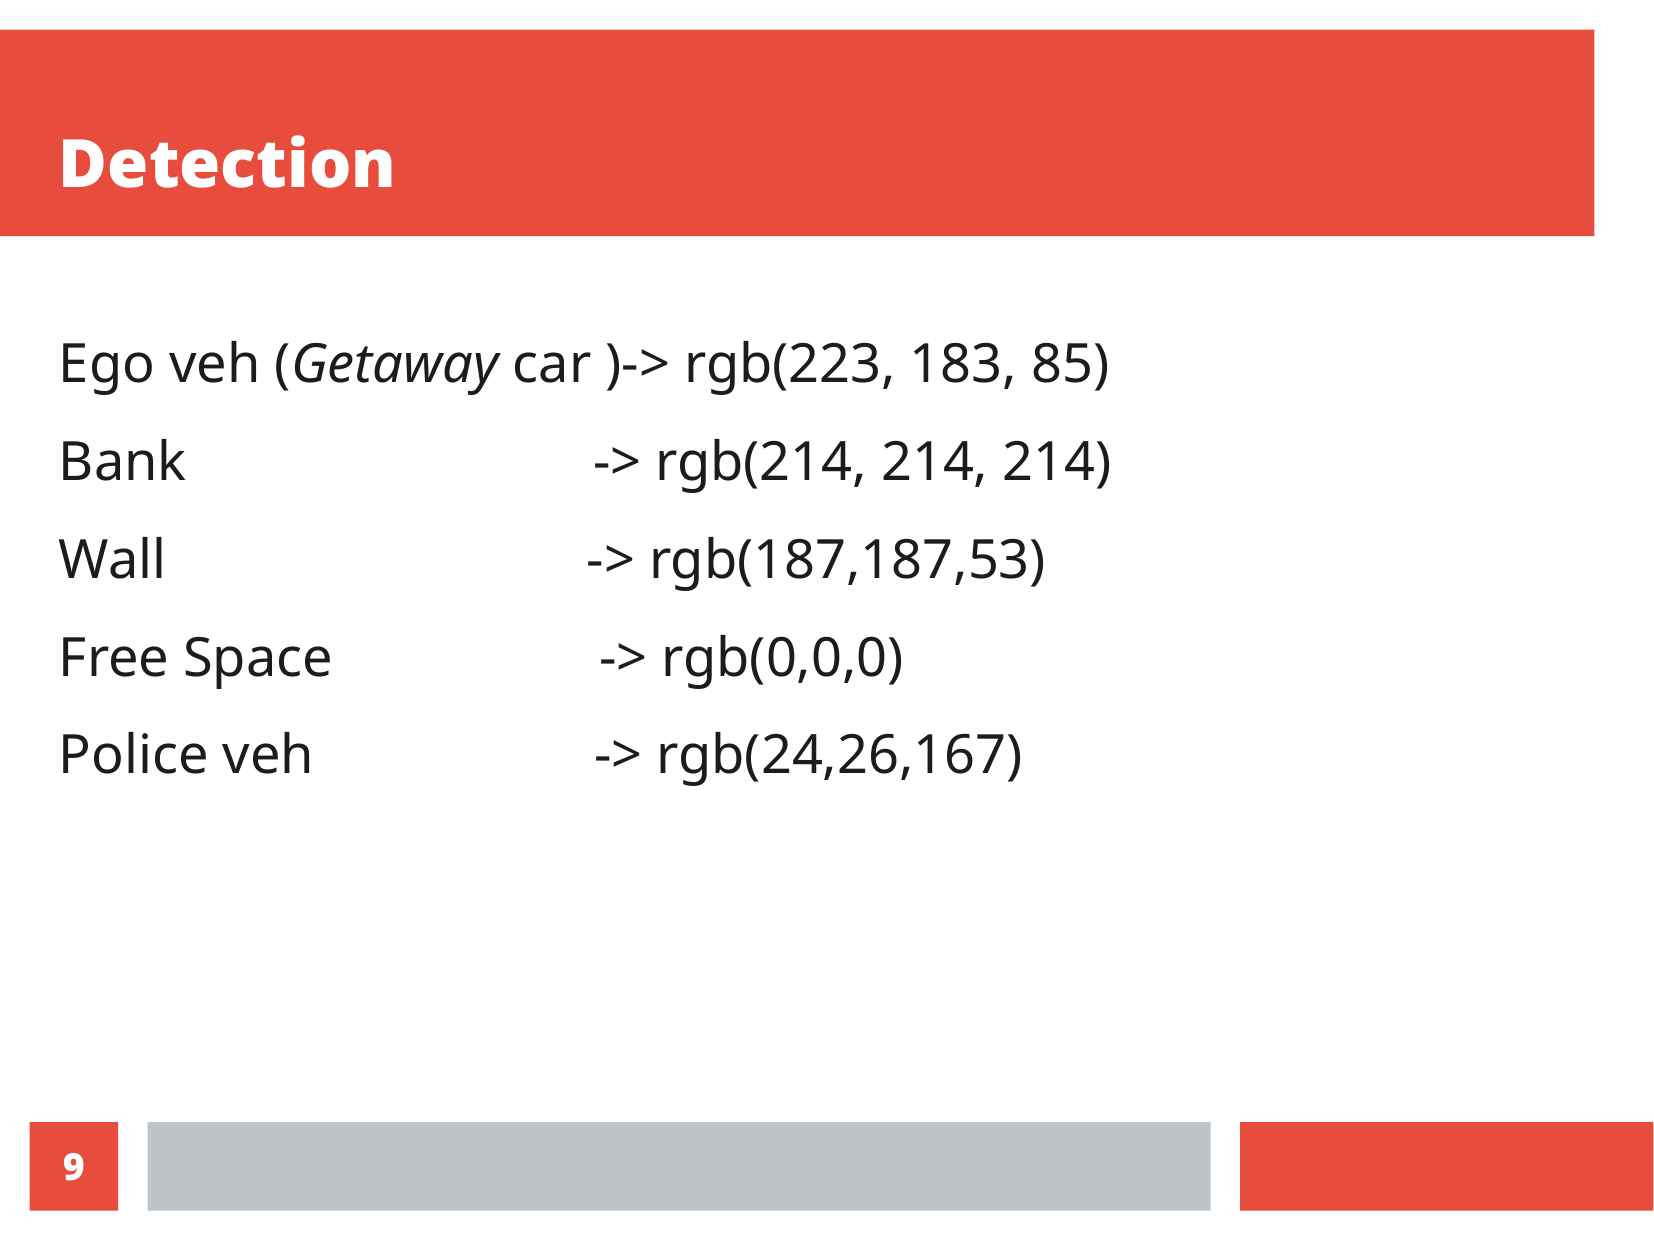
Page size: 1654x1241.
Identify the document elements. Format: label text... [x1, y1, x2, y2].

list Ego veh (Getaway car )-> rgb(223, 183, 85) Bank -> rgb(214, 214, 214) Wall -> rgb(187,187,53) Free Space -> rgb(0,0,0) Police veh -> rgb(24,26,167) [59, 324, 1565, 1093]
title Detection [59, 59, 1595, 207]
